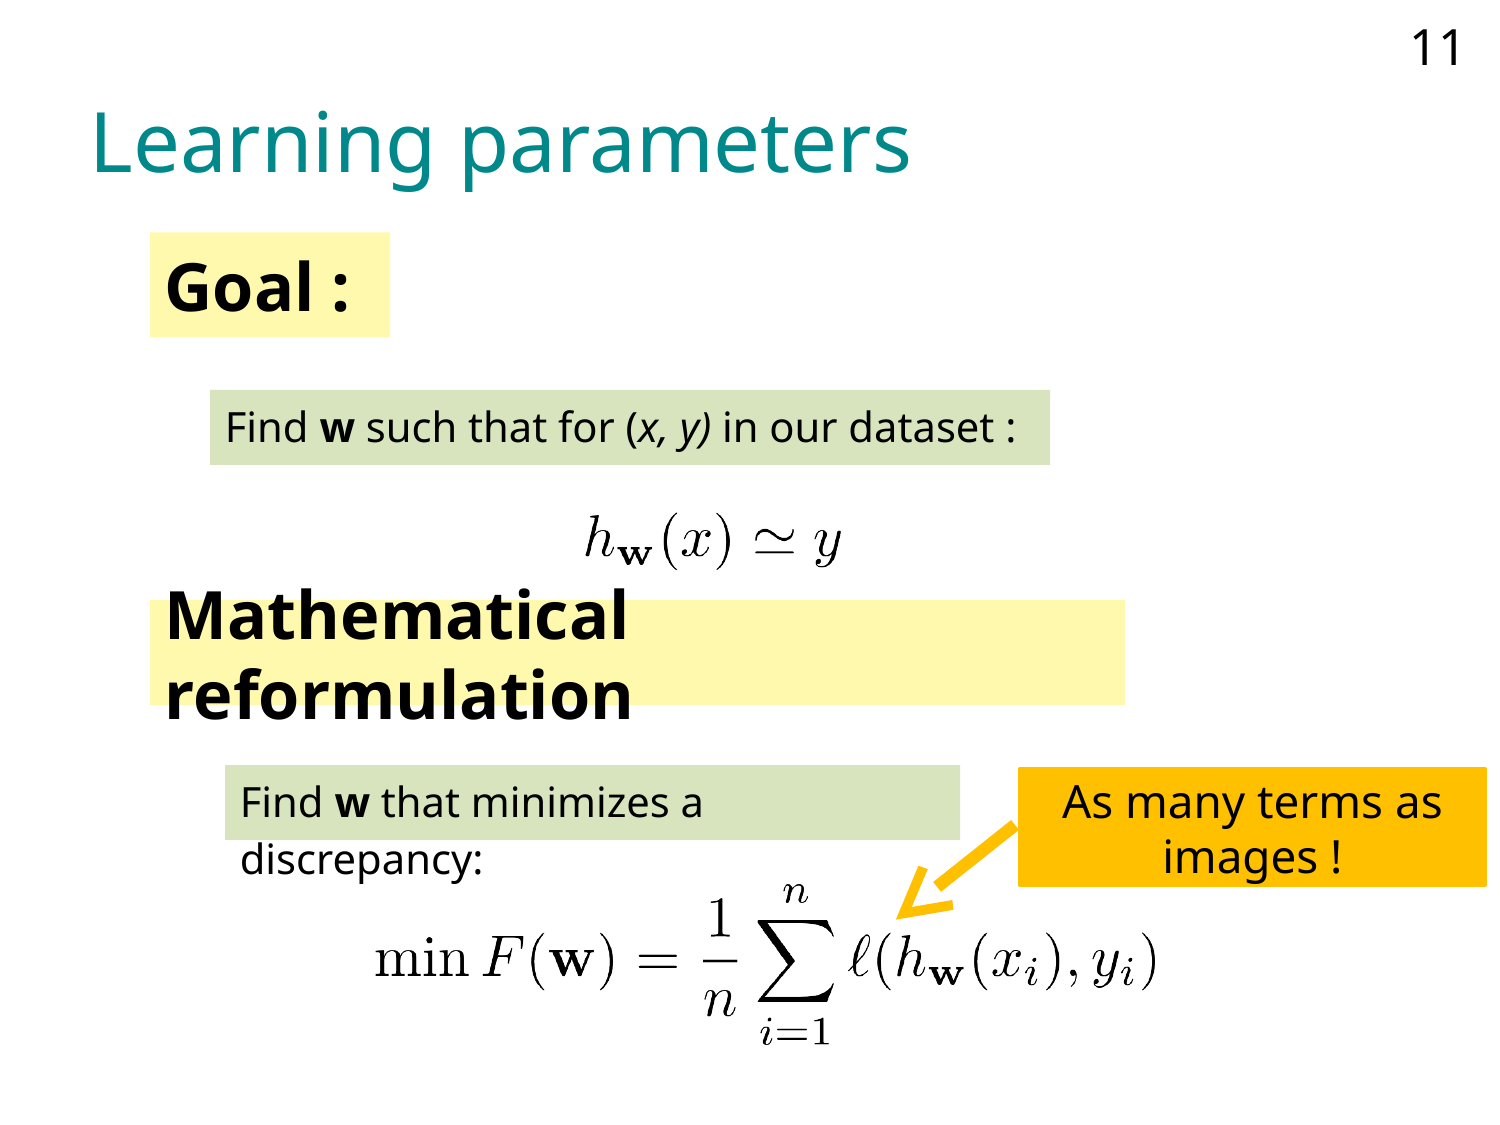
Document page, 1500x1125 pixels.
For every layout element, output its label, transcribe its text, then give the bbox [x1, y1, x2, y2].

text_box Find w such that for (x, y) in our dataset : [210, 389, 1051, 465]
text_box Goal : [150, 232, 391, 338]
text_box Learning parameters [75, 45, 1456, 233]
picture [585, 512, 841, 571]
text_box Mathematical reformulation [150, 600, 1126, 706]
text_box Find w that minimizes a discrepancy: [225, 765, 961, 840]
picture [375, 884, 1155, 1045]
text_box As many terms as images ! [1020, 769, 1486, 886]
